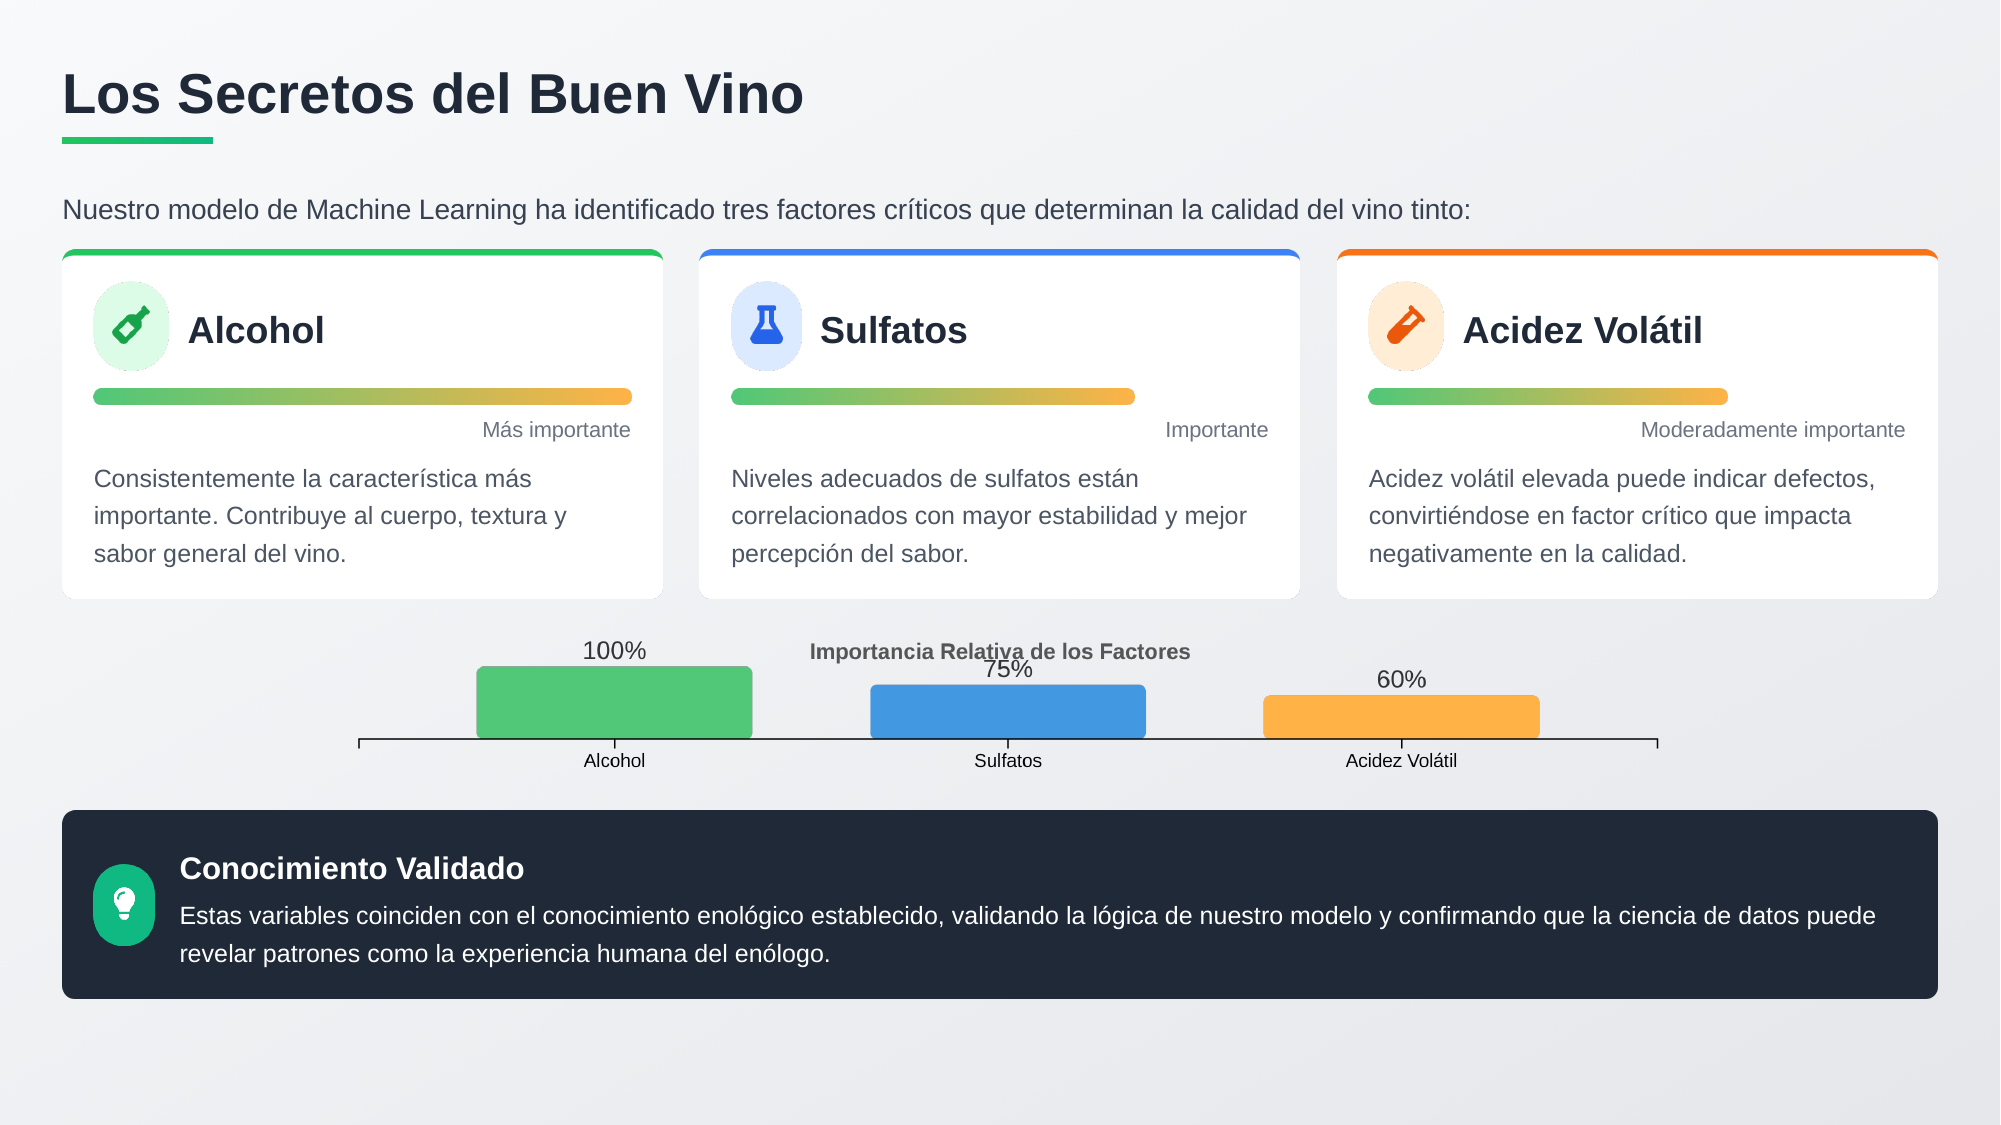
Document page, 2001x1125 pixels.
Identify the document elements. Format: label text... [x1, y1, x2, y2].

text_box Moderadamente importante [1261, 410, 1907, 443]
text_box Niveles adecuados de sulfatos están correlacionados con mayor estabilidad y mejor percepción del sabor. [731, 454, 1269, 568]
text_box Consistentemente la característica más importante. Contribuye al cuerpo, textura y sabor general del vino. [93, 454, 632, 568]
text_box Acidez Volátil [1462, 300, 1752, 351]
text_box Alcohol [187, 300, 353, 351]
text_box Acidez volátil elevada puede indicar defectos, convirtiéndose en factor crítico que impacta negativamente en la calidad. [1368, 454, 1907, 568]
text_box Los Secretos del Buen Vino [62, 62, 1938, 125]
text_box Importante [731, 410, 1261, 443]
text_box Estas variables coinciden con el conocimiento enológico establecido, validando la lógica de nuestro modelo y confirmando que la ciencia de datos puede revelar patrones como la experiencia humana del enólogo. [179, 892, 1907, 968]
text_box Conocimiento Validado [179, 842, 1907, 886]
text_box Sulfatos [820, 300, 998, 351]
text_box Nuestro modelo de Machine Learning ha identificado tres factores críticos que determinan la calidad del vino tinto: [62, 181, 2000, 225]
picture [0, 0, 2001, 1125]
text_box Más importante [93, 410, 632, 443]
